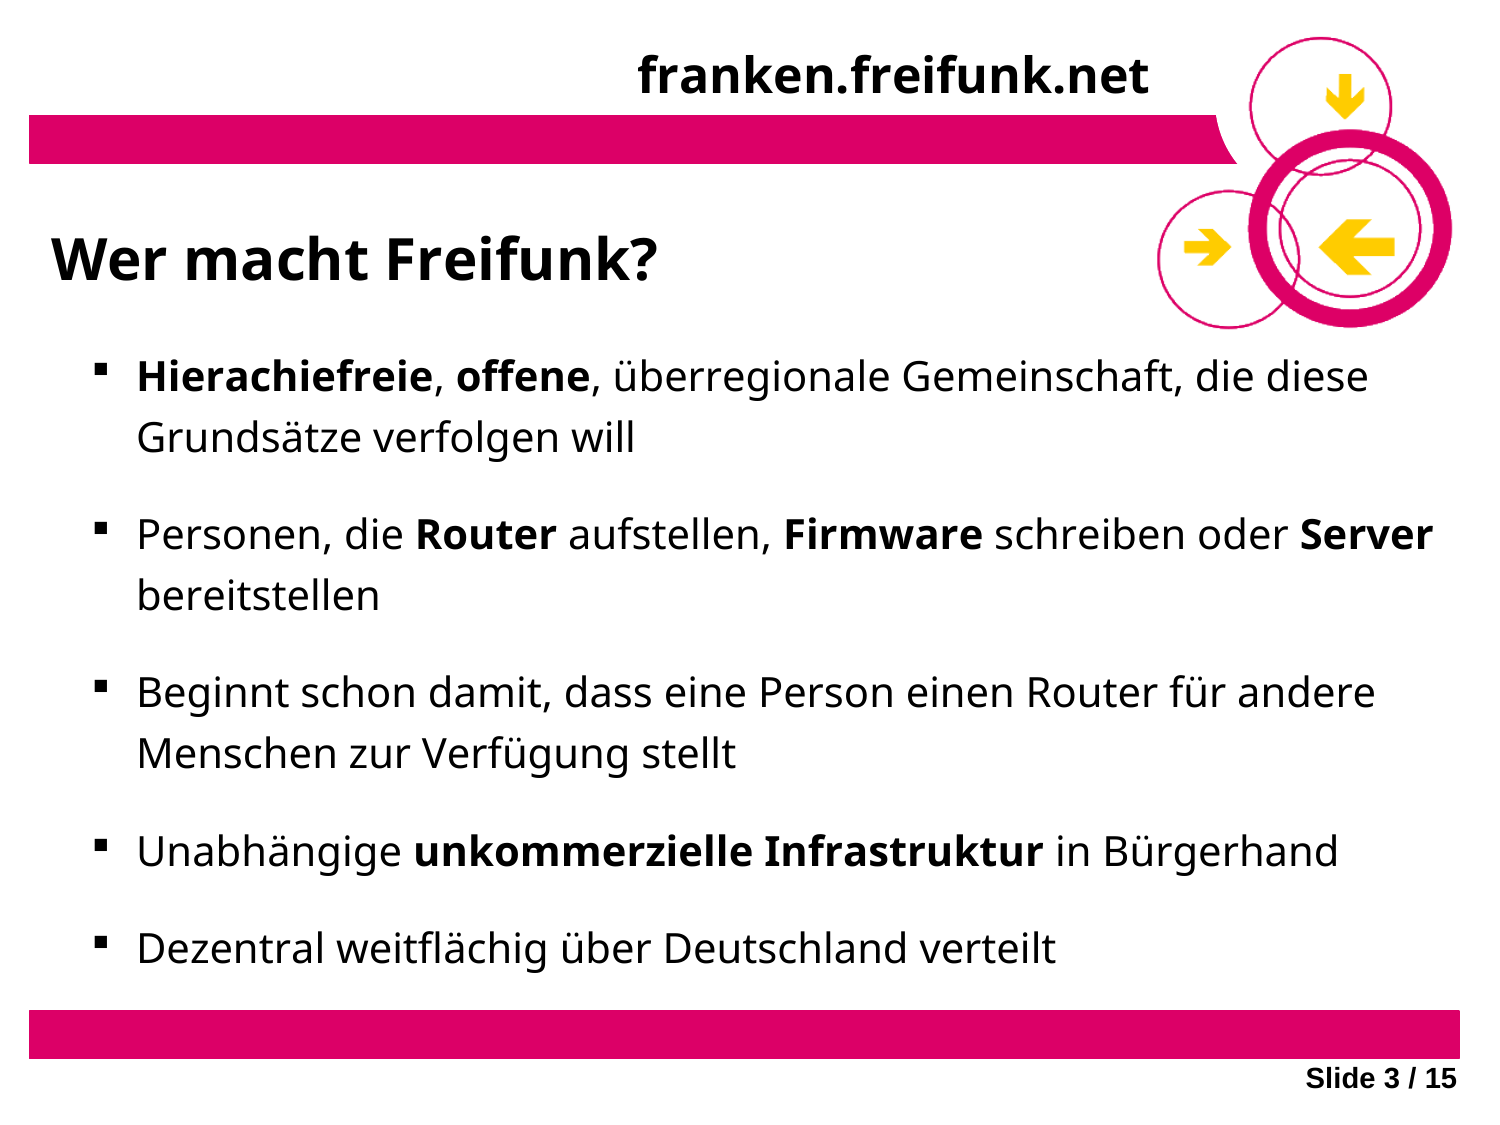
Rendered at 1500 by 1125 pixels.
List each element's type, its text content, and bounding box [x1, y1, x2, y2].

text_box Wer macht Freifunk? [51, 212, 1123, 292]
text_box Hierachiefreie, offene, überregionale Gemeinschaft, die diese Grundsätze verfolgen will Personen, die Router aufstellen, Firmware schreiben oder Server bereitstellen Beginnt schon damit, dass eine Person einen Router für andere Menschen zur Verfügung stellt Unabhängige unkommerzielle Infrastruktur in Bürgerhand Dezentral weitflächig über Deutschland verteilt [61, 342, 1465, 1029]
picture [1150, 32, 1461, 332]
